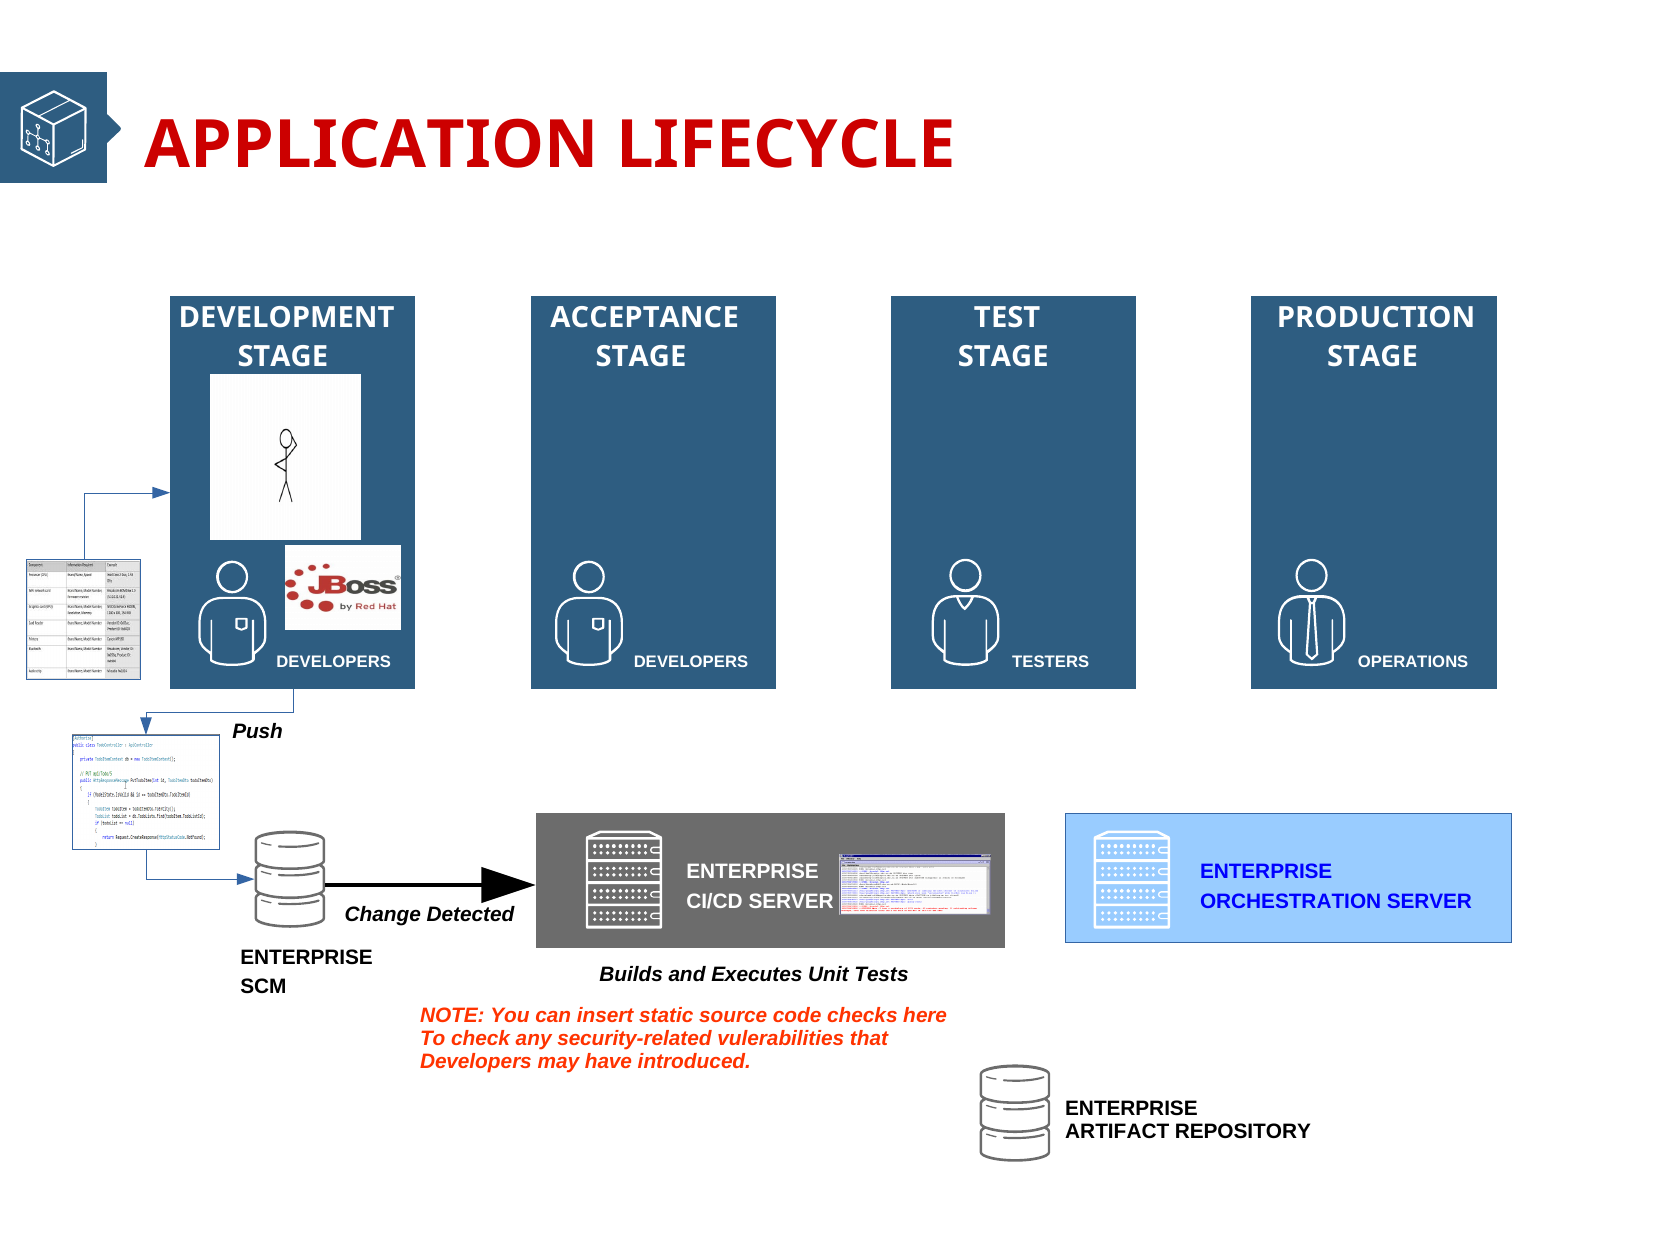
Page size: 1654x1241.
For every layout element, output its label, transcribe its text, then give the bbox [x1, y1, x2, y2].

text_box [254, 830, 326, 928]
picture [26, 559, 141, 680]
text_box ENTERPRISE CI/CD SERVER [686, 860, 839, 910]
picture [72, 734, 220, 850]
text_box TESTERS [1012, 642, 1100, 669]
picture [285, 545, 401, 631]
text_box NOTE: You can insert static source code checks here To check any security-related vulerabilities that Developers may have introduced. [420, 1003, 952, 1074]
text_box Change Detected [344, 903, 515, 927]
text_box [891, 296, 1136, 689]
text_box OPERATIONS [1357, 642, 1480, 669]
text_box DEVELOPERS [276, 642, 403, 669]
text_box DEVELOPERS [633, 642, 761, 669]
picture [210, 374, 361, 541]
text_box [1251, 296, 1497, 689]
text_box [0, 72, 121, 183]
picture [839, 854, 991, 916]
text_box [979, 1064, 1051, 1162]
text_box [531, 296, 776, 689]
text_box ACCEPTANCE STAGE [550, 295, 752, 362]
text_box Push [232, 720, 301, 744]
text_box ENTERPRISE SCM [240, 945, 373, 995]
text_box APPLICATION LIFECYCLE [144, 96, 1256, 171]
text_box [536, 813, 1005, 948]
text_box [1065, 813, 1512, 942]
text_box TEST STAGE [957, 295, 1070, 362]
text_box PRODUCTION STAGE [1276, 295, 1475, 362]
text_box Builds and Executes Unit Tests [599, 962, 908, 986]
text_box DEVELOPMENT STAGE [178, 295, 402, 362]
text_box [170, 296, 415, 689]
text_box ENTERPRISE ARTIFACT REPOSITORY [1065, 1096, 1314, 1143]
text_box ENTERPRISE ORCHESTRATION SERVER [1200, 860, 1484, 910]
